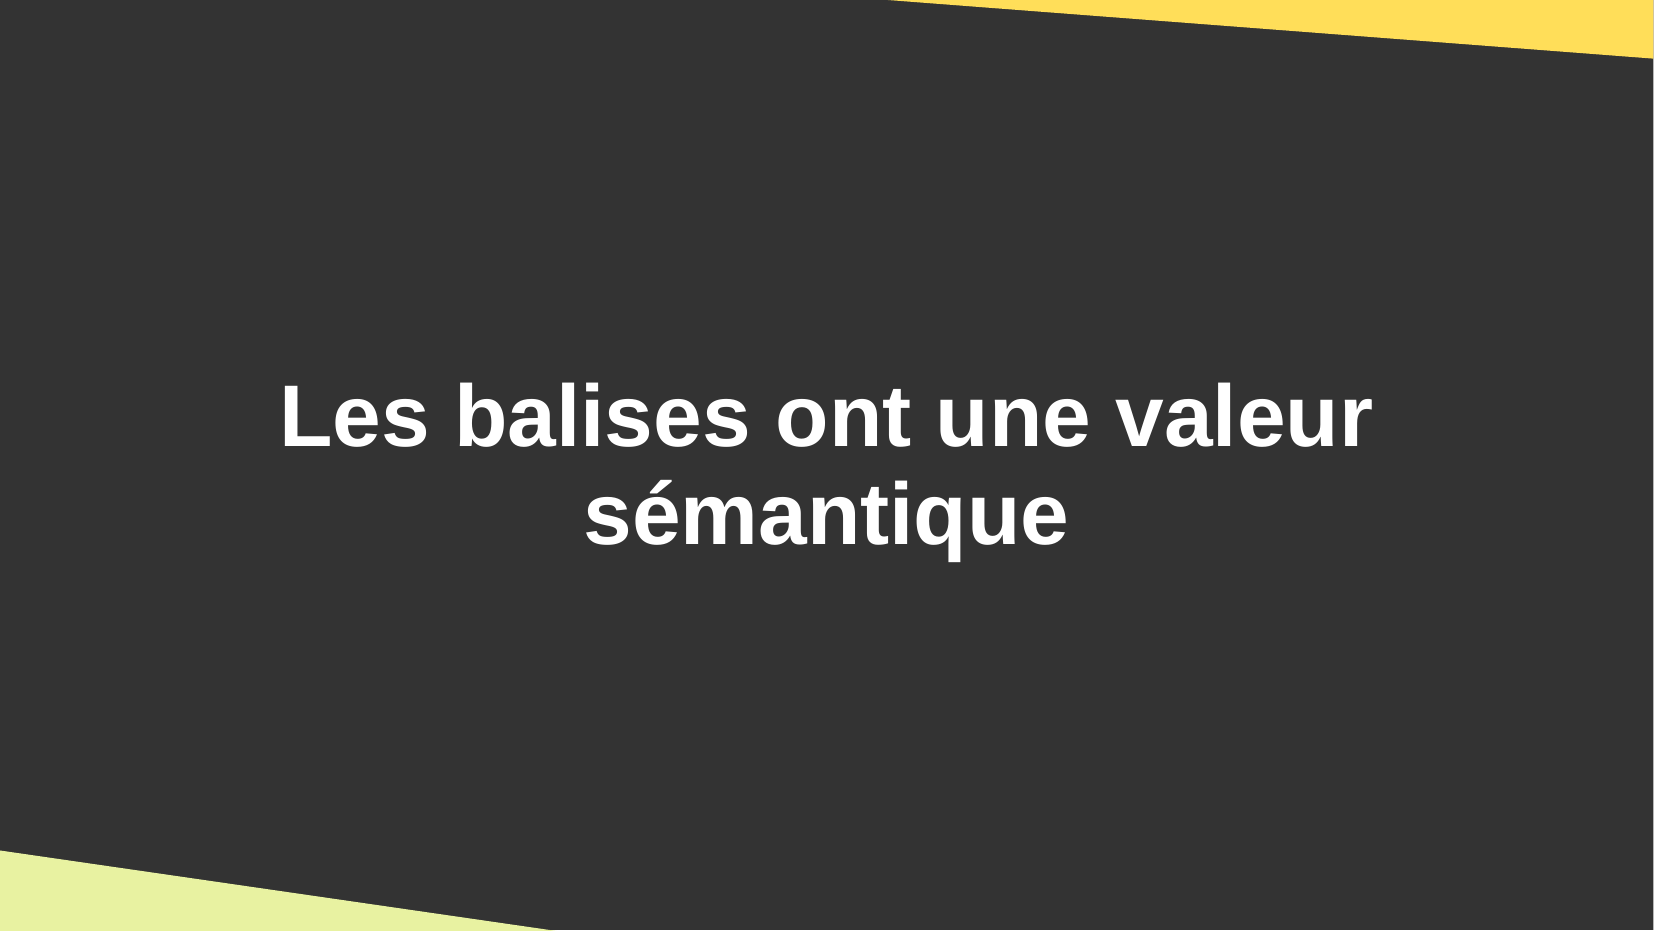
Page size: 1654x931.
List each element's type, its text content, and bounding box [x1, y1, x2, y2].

title Les balises ont une valeur sémantique [31, 367, 1622, 563]
text_box [887, 0, 1654, 59]
text_box [0, 850, 557, 931]
